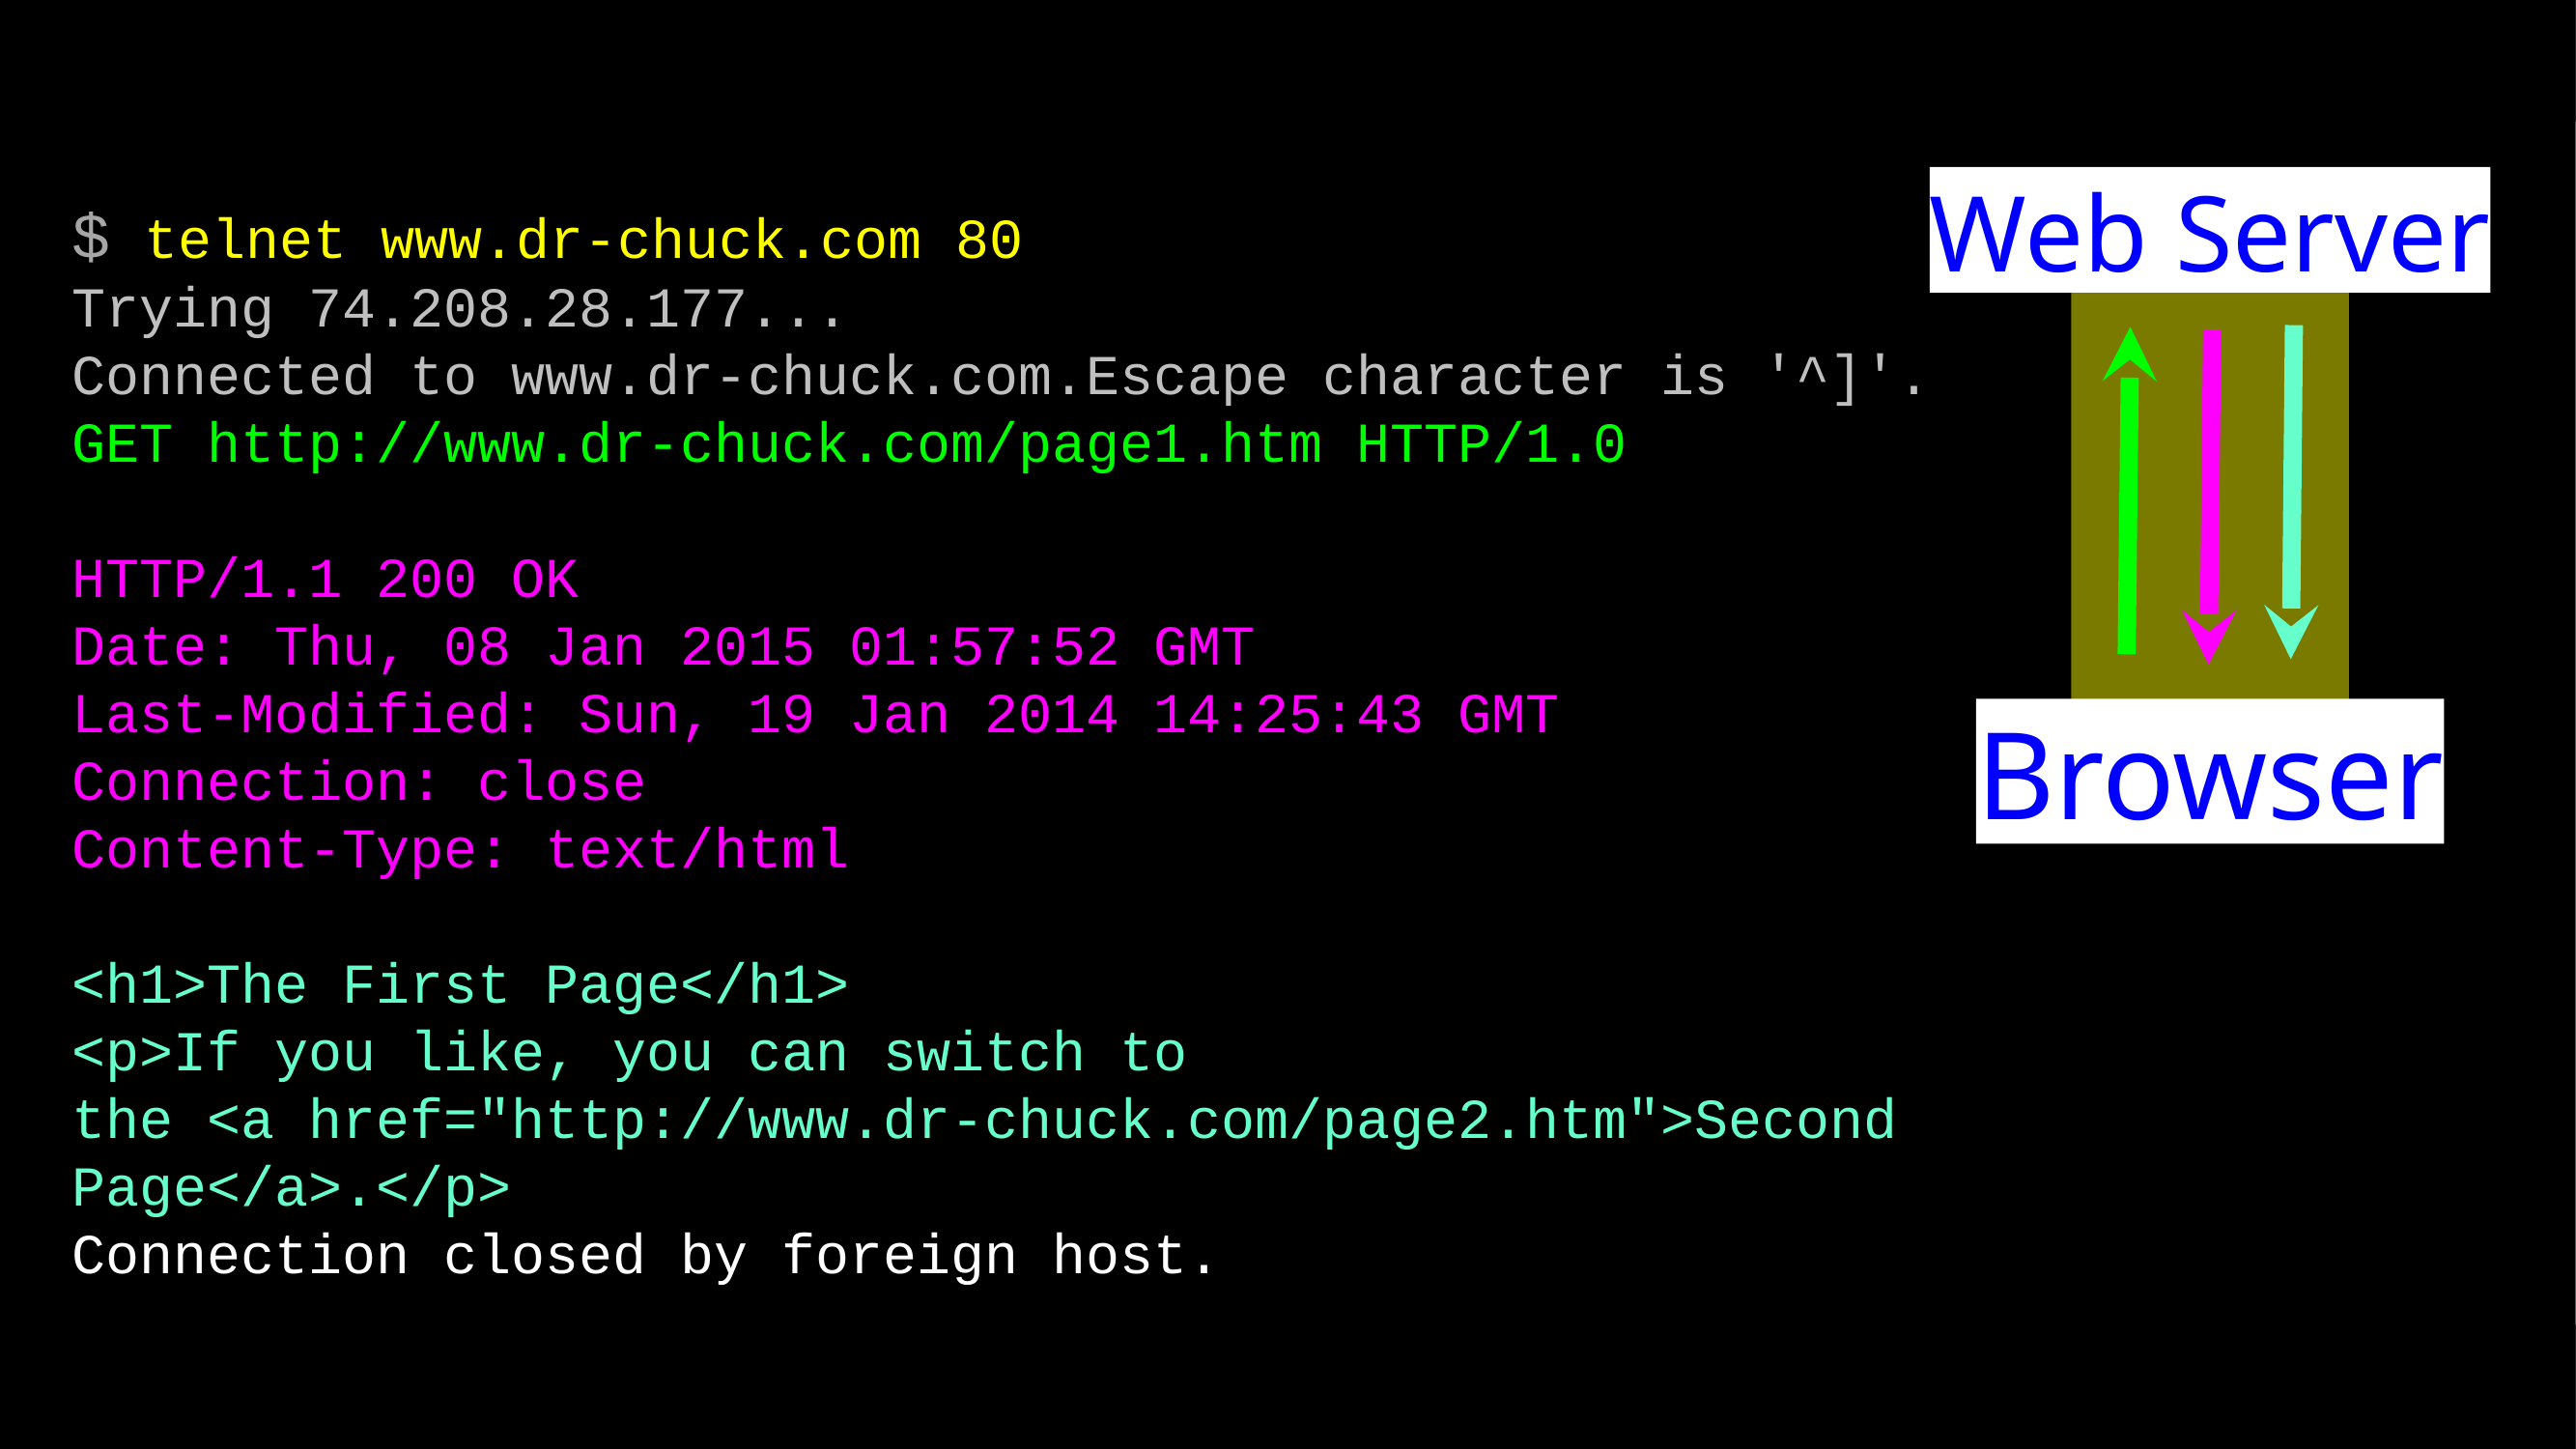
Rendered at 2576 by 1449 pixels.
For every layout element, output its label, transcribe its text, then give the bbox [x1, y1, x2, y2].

text_box Web Server [1929, 166, 2491, 293]
text_box Browser [1975, 698, 2445, 844]
text_box [2112, 293, 2349, 698]
text_box $ telnet www.dr-chuck.com 80 Trying 74.208.28.177... Connected to www.dr-chuck.com.Escape character is '^]'. GET http://www.dr-chuck.com/page1.htm HTTP/1.0 HTTP/1.1 200 OK Date: Thu, 08 Jan 2015 01:57:52 GMT Last-Modified: Sun, 19 Jan 2014 14:25:43 GMT Connection: close Content-Type: text/html <h1>The First Page</h1> <p>If you like, you can switch to the <a href="http://www.dr-chuck.com/page2.htm">Second Page</a>.</p> Connection closed by foreign host. [71, 193, 2112, 1286]
